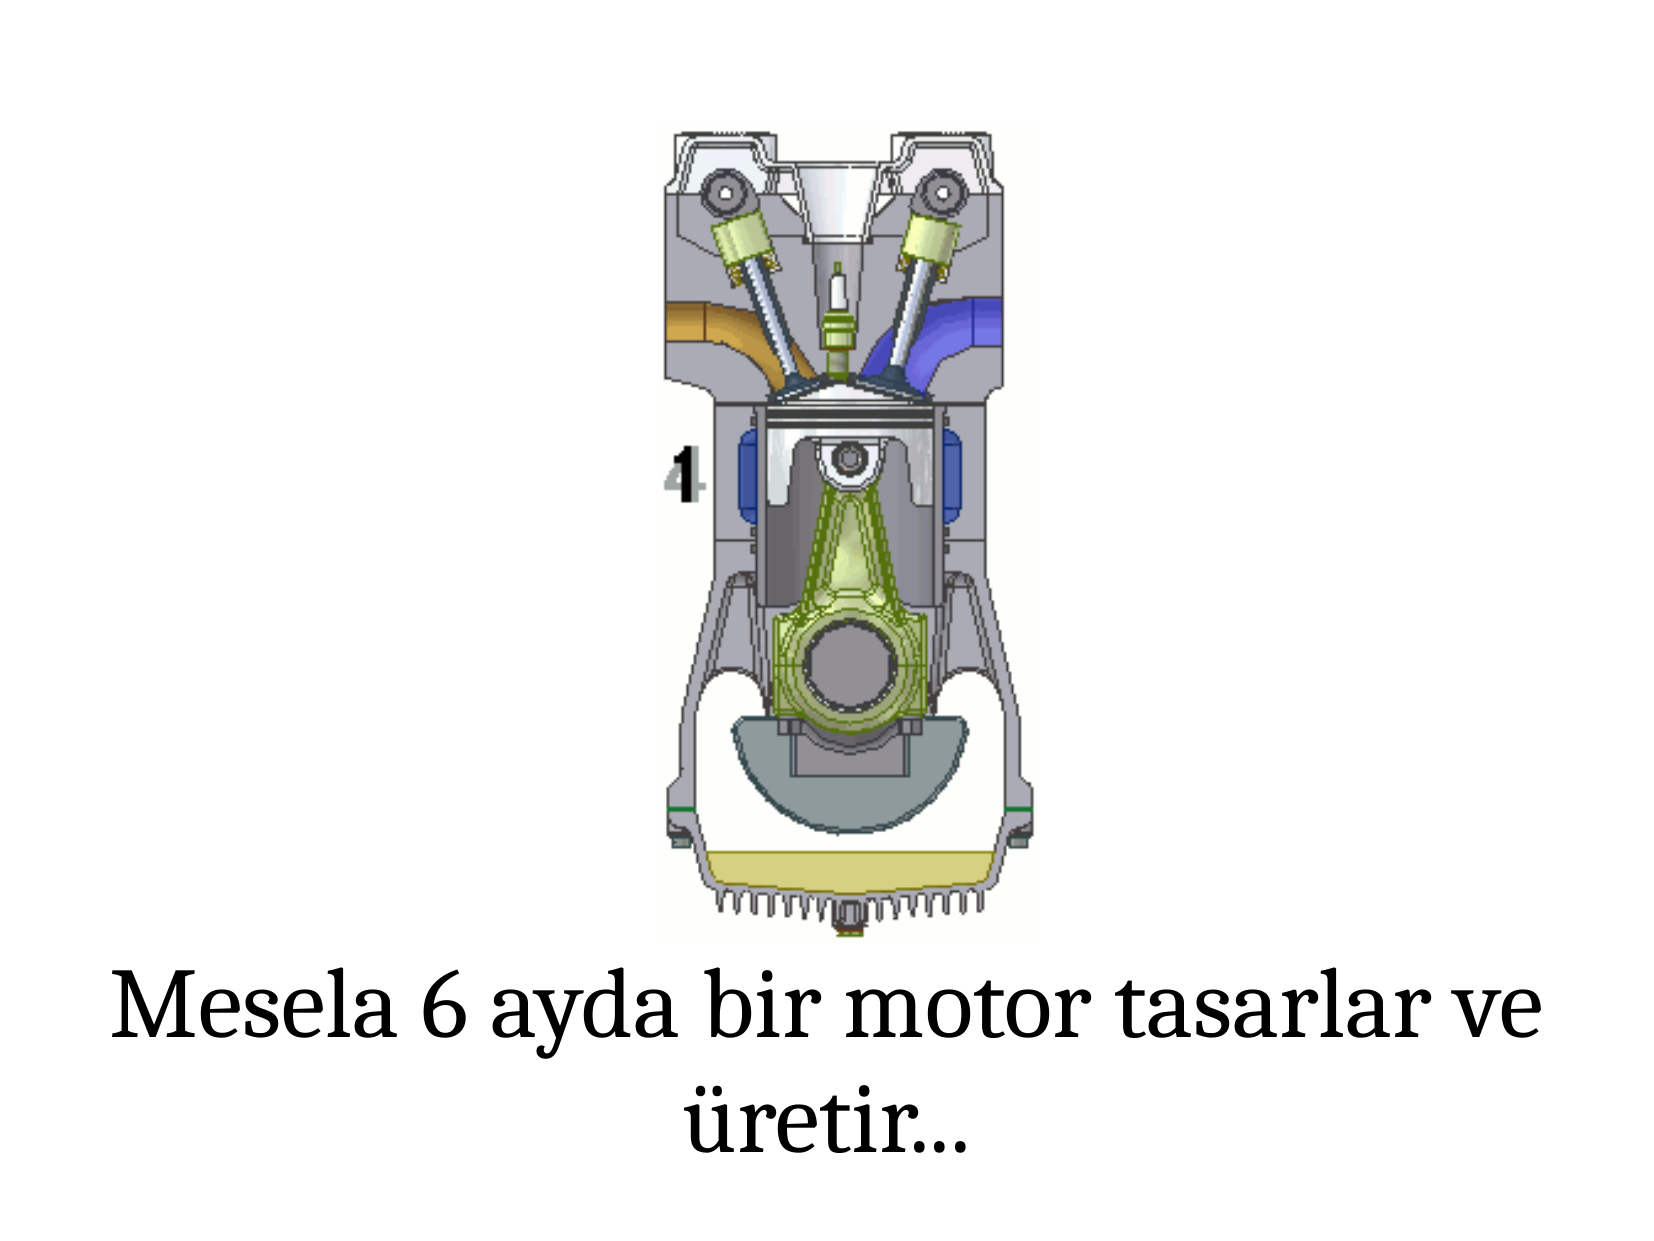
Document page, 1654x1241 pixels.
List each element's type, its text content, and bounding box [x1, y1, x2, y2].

title Mesela 6 ayda bir motor tasarlar ve üretir... [82, 903, 1571, 1221]
picture [660, 125, 1039, 903]
